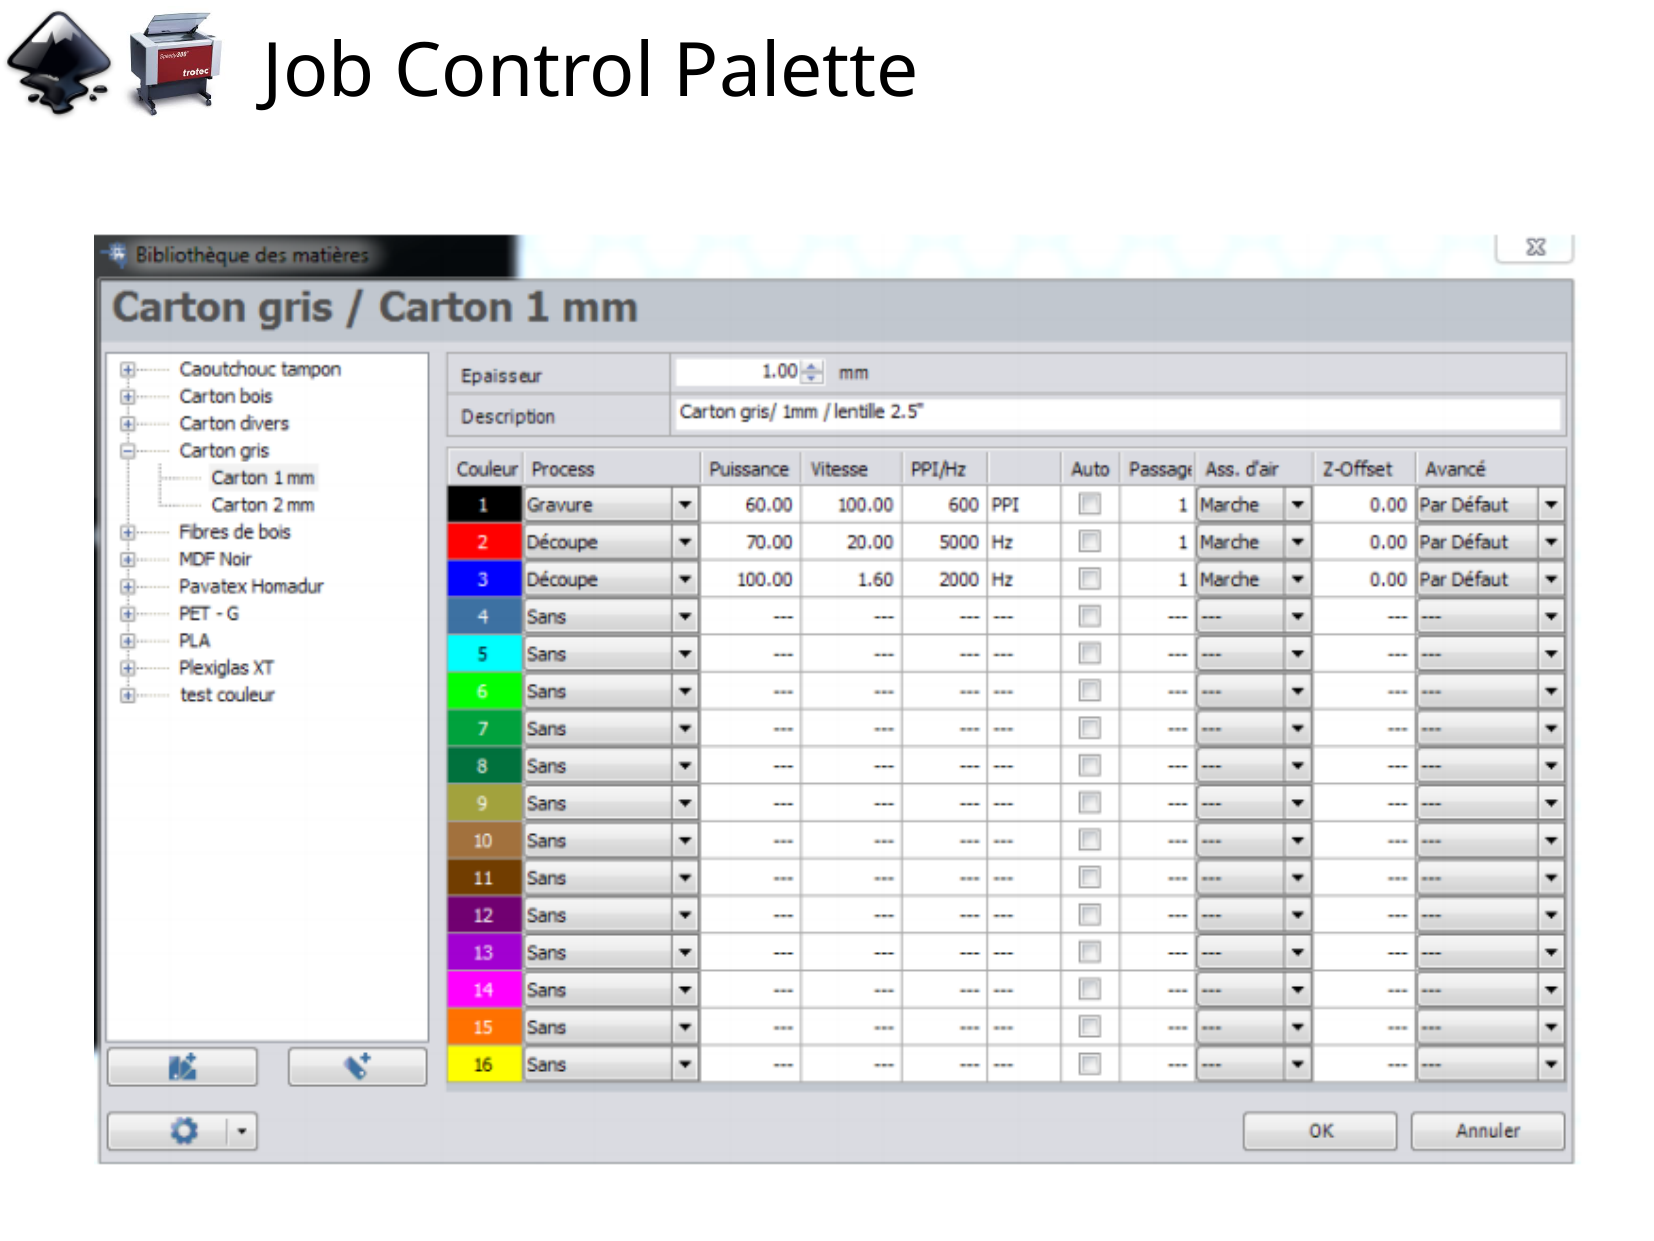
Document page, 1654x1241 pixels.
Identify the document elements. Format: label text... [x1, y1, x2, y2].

text_box Job Control Palette [248, 9, 829, 120]
picture [0, 5, 233, 125]
picture [94, 224, 1583, 1172]
